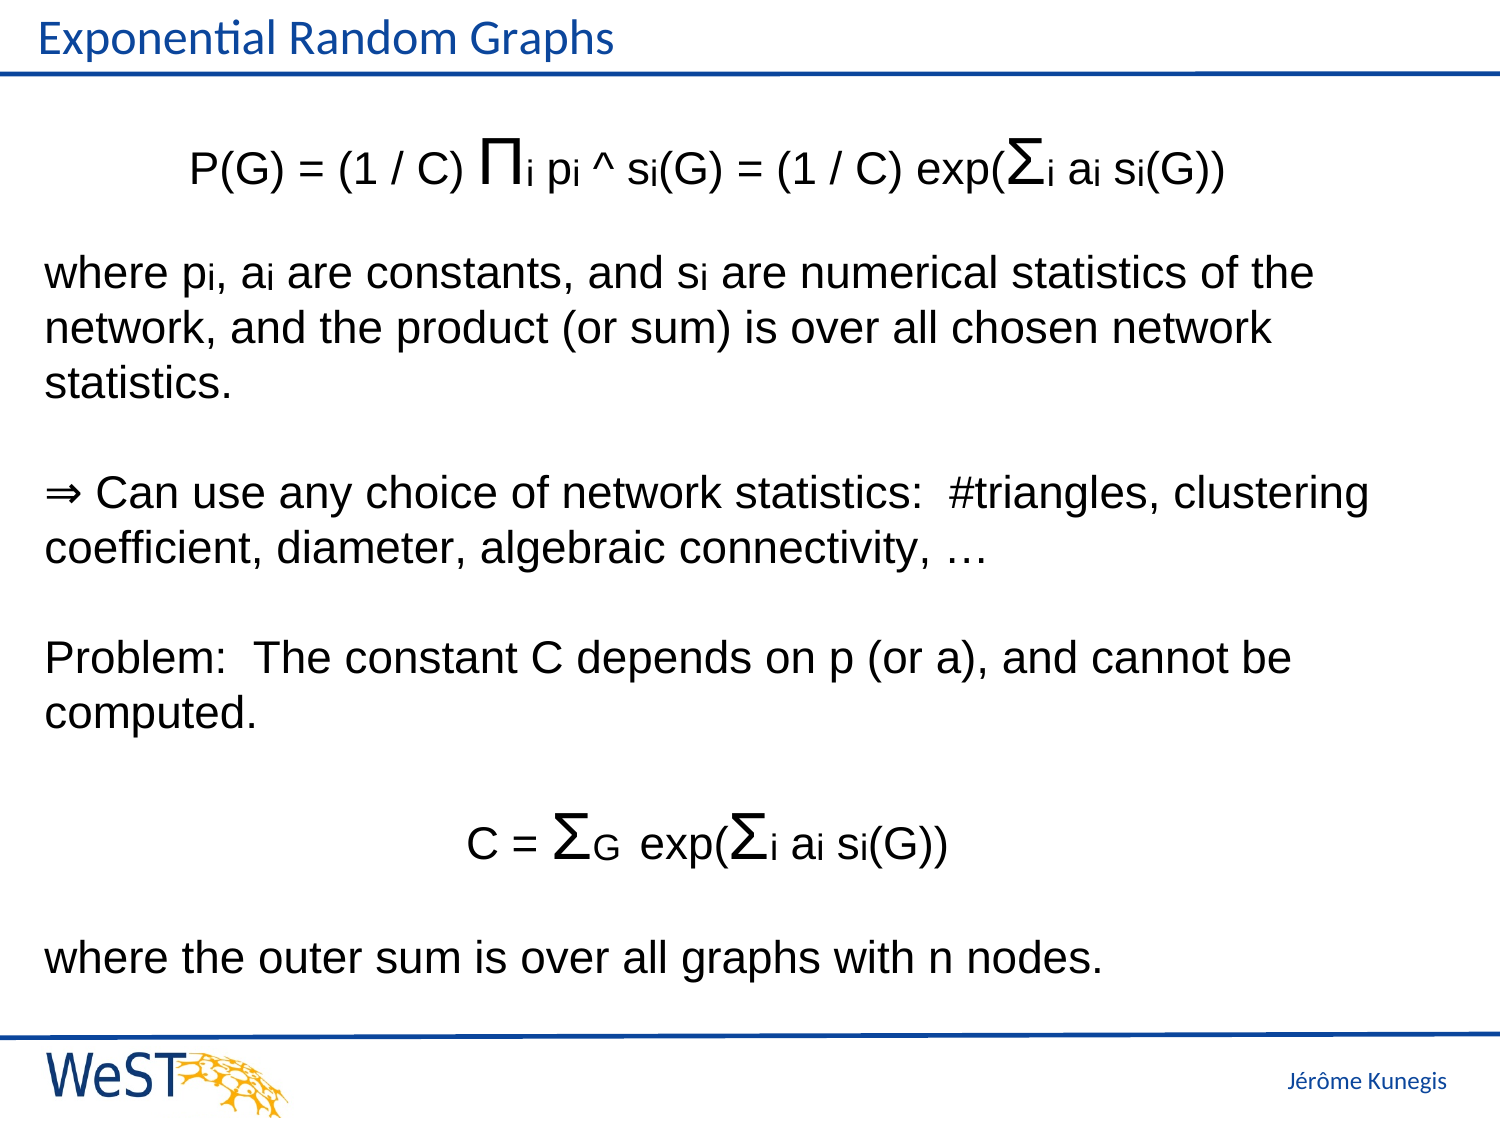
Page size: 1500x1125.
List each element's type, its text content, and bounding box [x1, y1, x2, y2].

text_box Exponential Random Graphs [23, 0, 1418, 86]
text_box P(G) = (1 / C) Πi pi ^ si(G) = (1 / C) exp(Σi ai si(G)) where pi, ai are constants, and si are numerical statistics of the network, and the product (or sum) is over all chosen network statistics. ⇒ Can use any choice of network statistics: #triangles, clustering coefficient, diameter, algebraic connectivity, … Problem: The constant C depends on p (or a), and cannot be computed. C = ΣG exp(Σi ai si(G)) where the outer sum is over all graphs with n nodes. [29, 110, 1447, 1004]
picture [41, 1046, 302, 1118]
